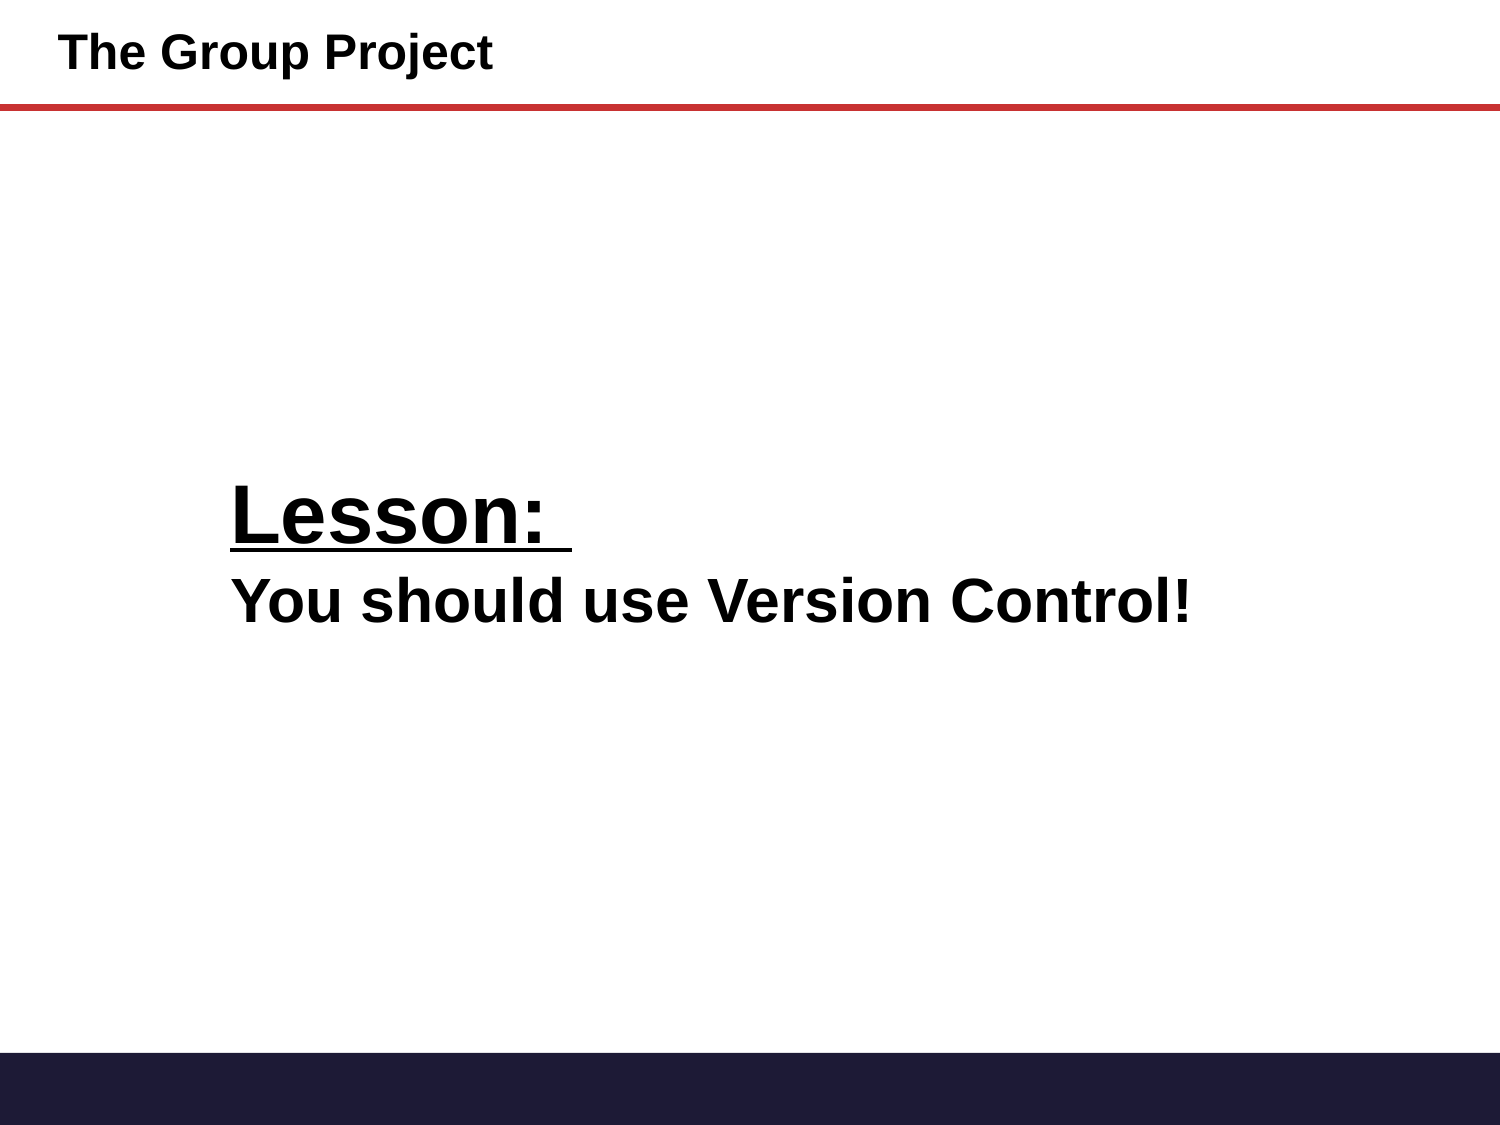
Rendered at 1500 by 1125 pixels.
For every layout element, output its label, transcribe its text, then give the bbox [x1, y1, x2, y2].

title The Group Project [50, 0, 948, 108]
text_box Lesson: You should use Version Control! [222, 452, 1299, 643]
